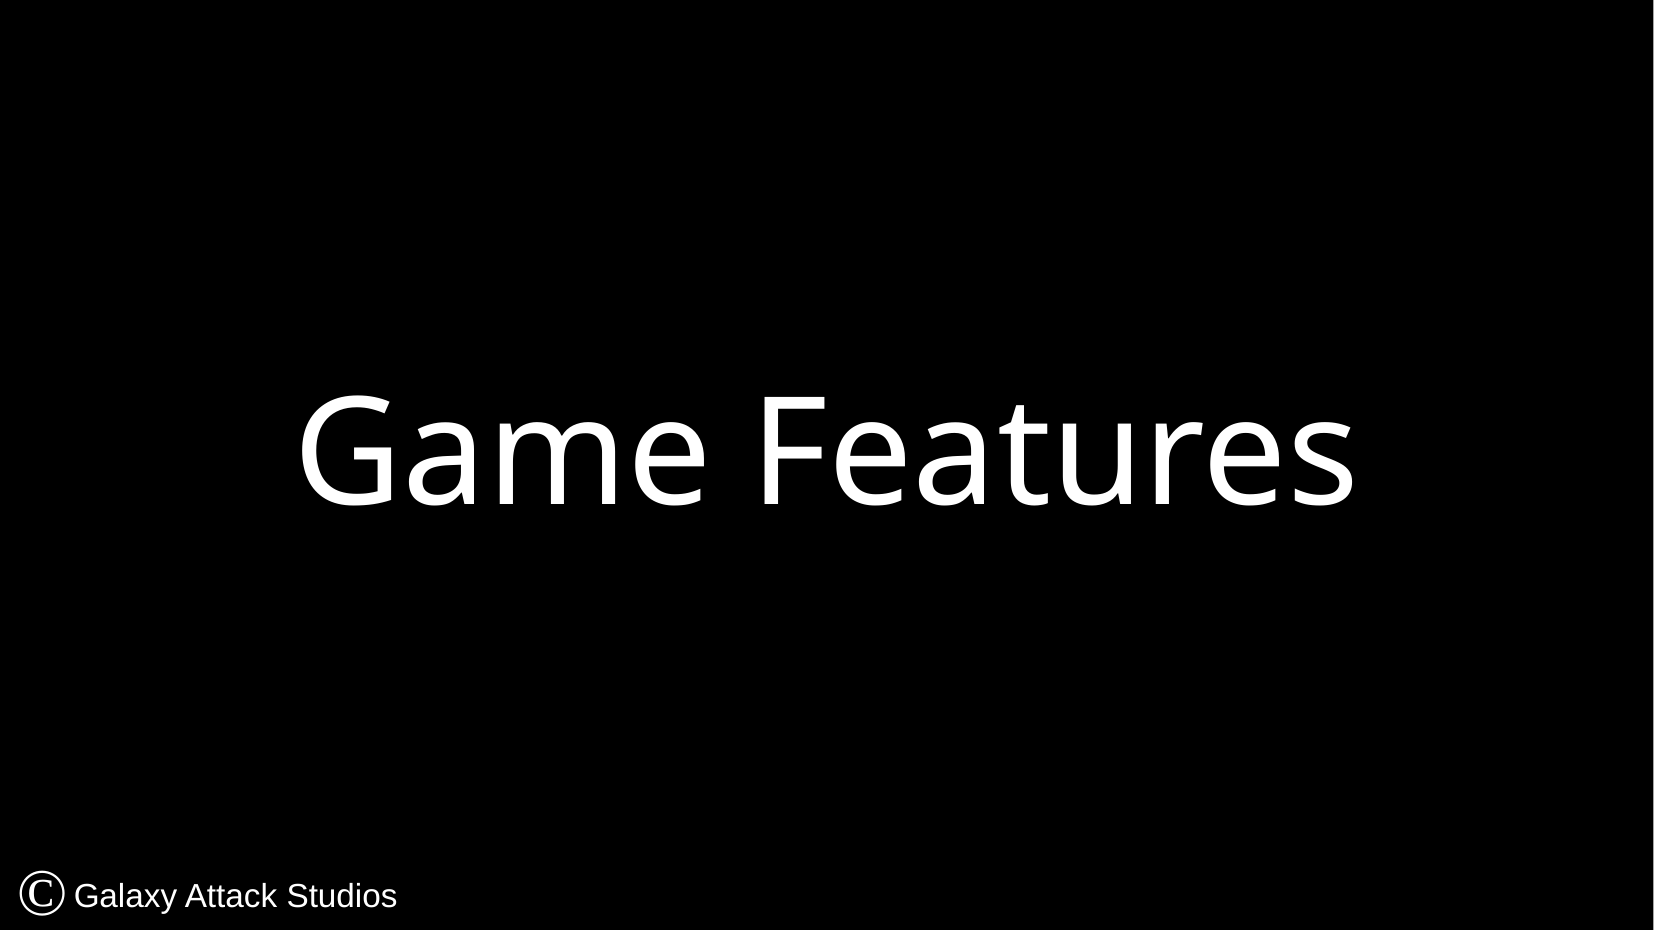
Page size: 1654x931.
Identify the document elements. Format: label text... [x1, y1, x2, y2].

title Game Features [82, 37, 1571, 857]
